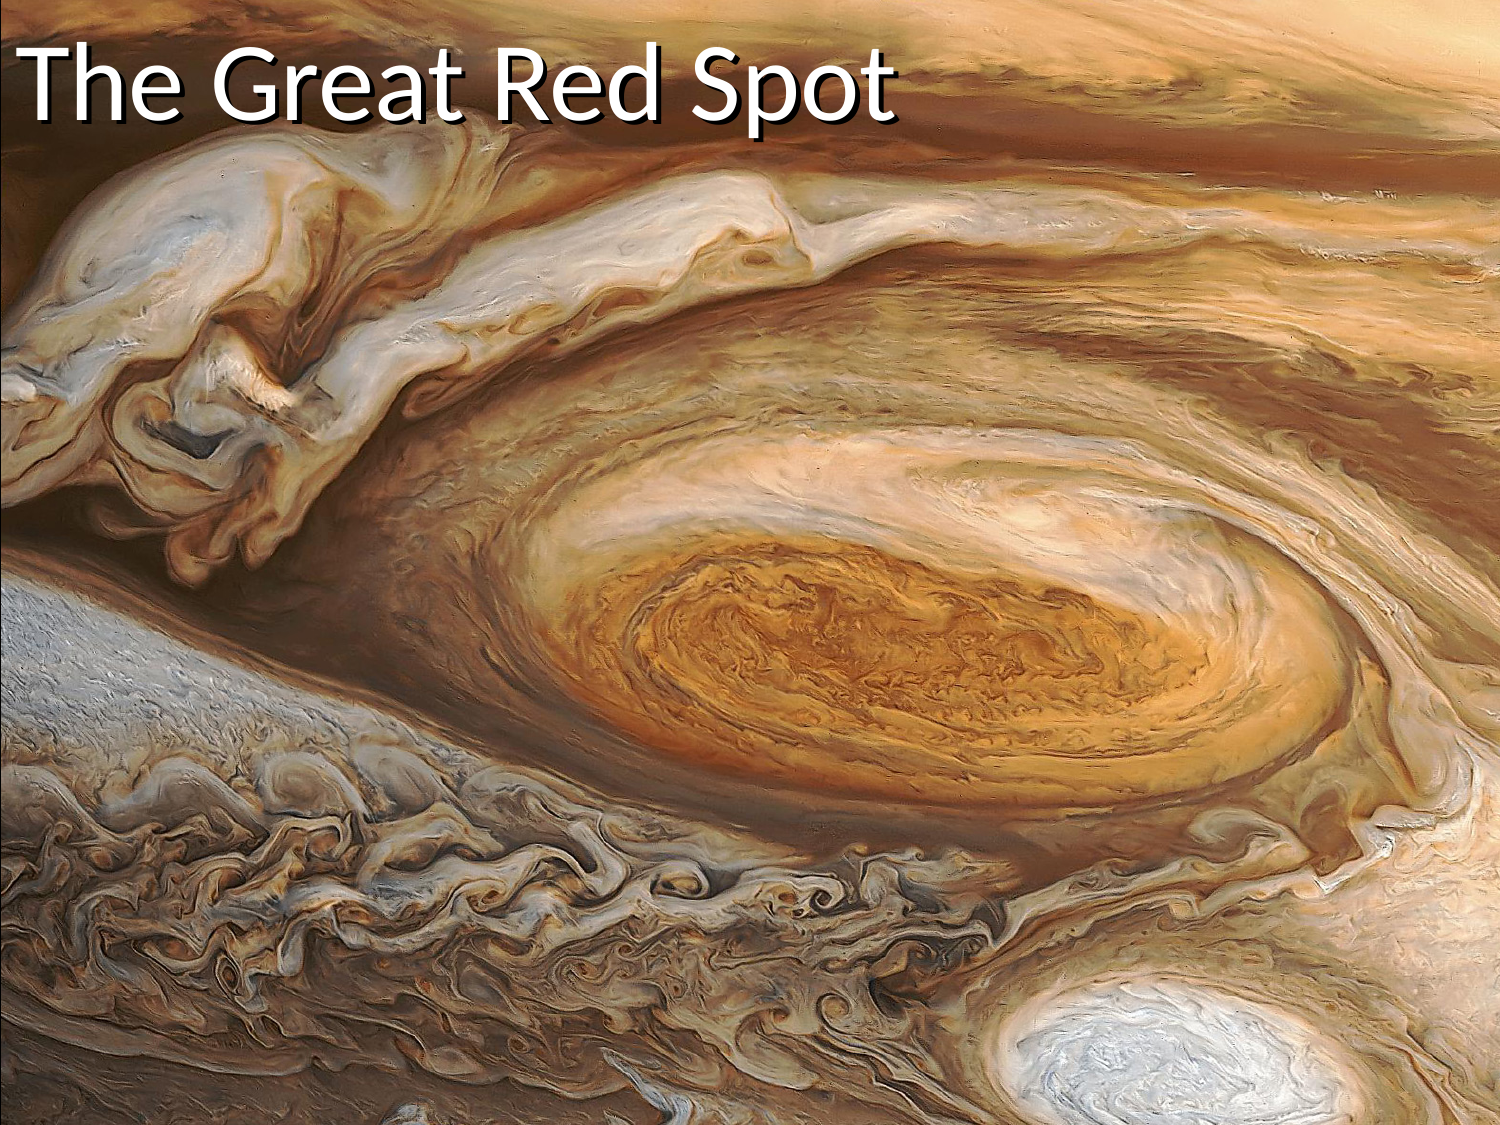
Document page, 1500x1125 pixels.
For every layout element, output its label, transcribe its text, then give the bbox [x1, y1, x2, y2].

text_box The Great Red Spot [0, 0, 1113, 152]
picture [1, 0, 1500, 1125]
